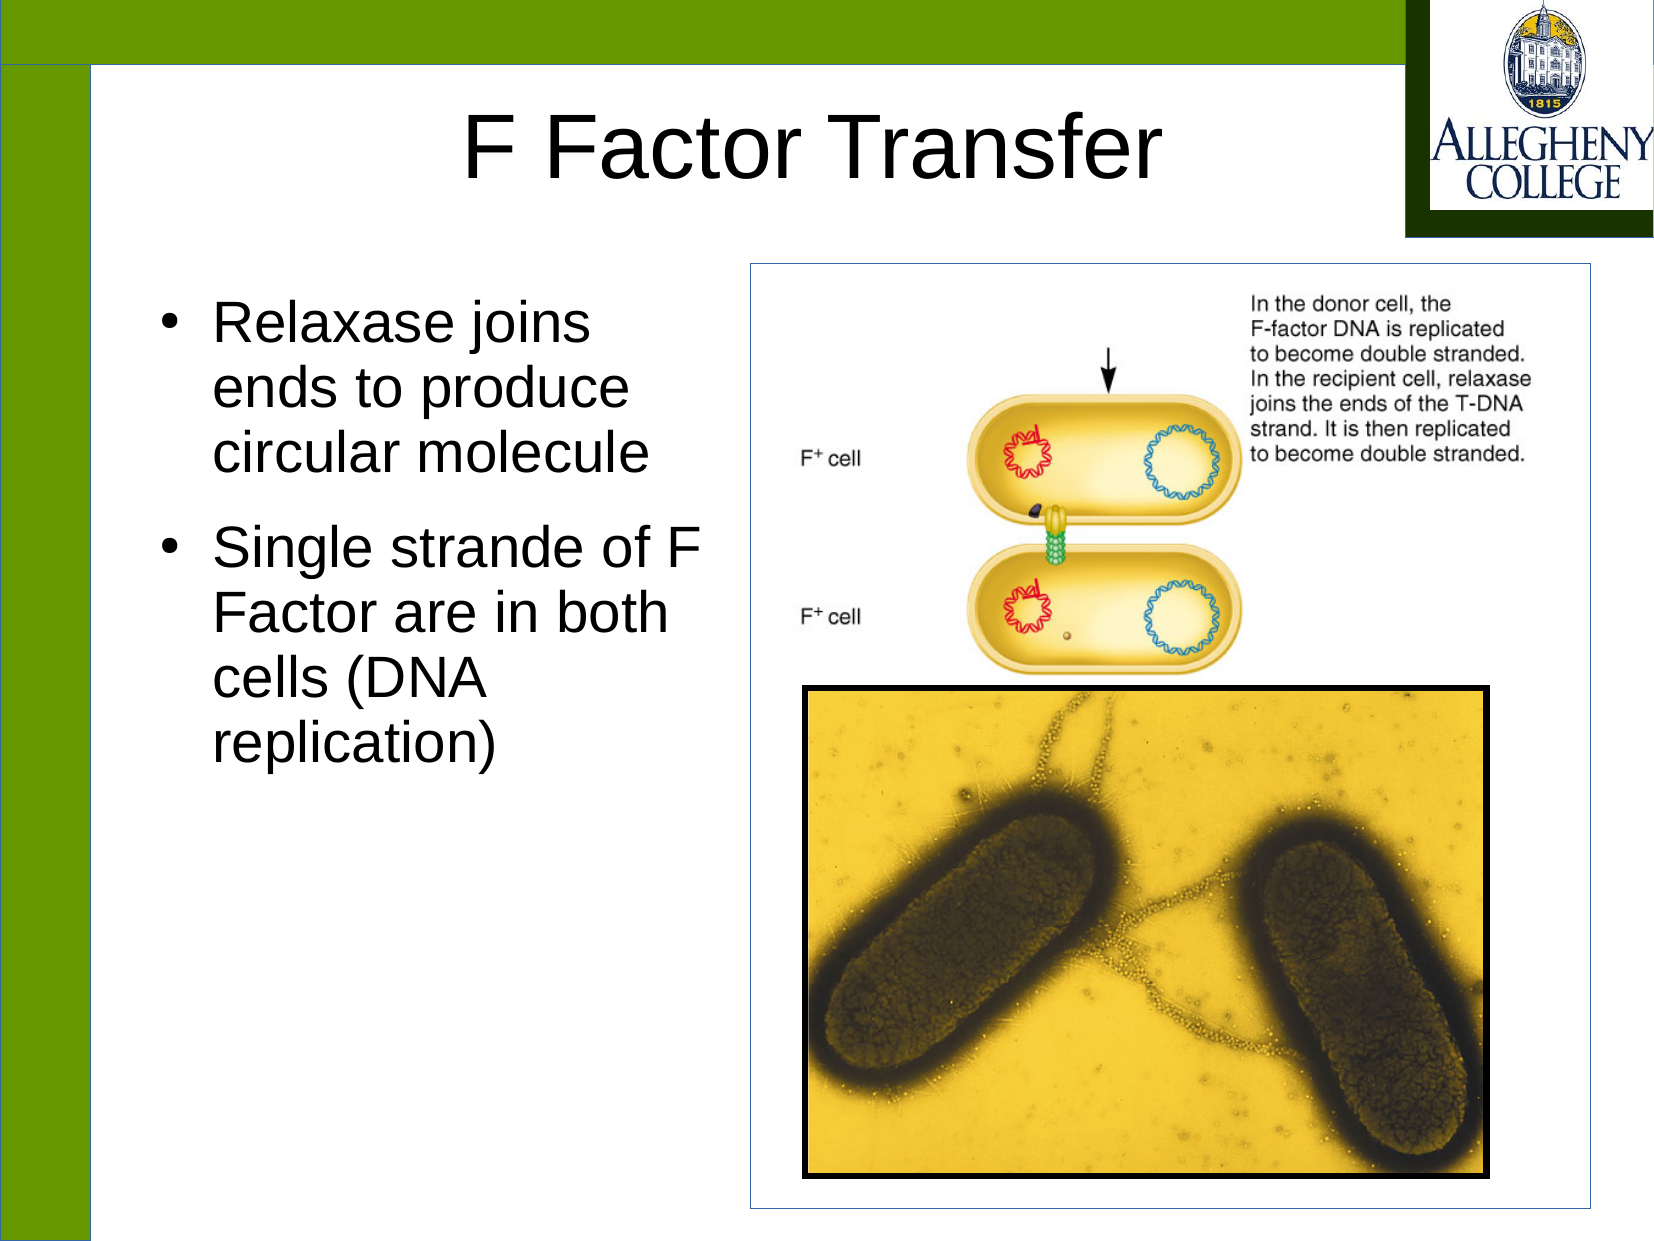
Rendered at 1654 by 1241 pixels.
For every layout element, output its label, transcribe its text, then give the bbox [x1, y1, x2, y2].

text_box [0, 0, 1654, 1241]
title F Factor Transfer [112, 65, 1515, 251]
picture [1430, 0, 1654, 210]
picture [783, 278, 1546, 691]
list Relaxase joins ends to produce circular molecule Single strande of F Factor are in both cells (DNA replication) [141, 290, 736, 1171]
picture [808, 690, 1484, 1174]
